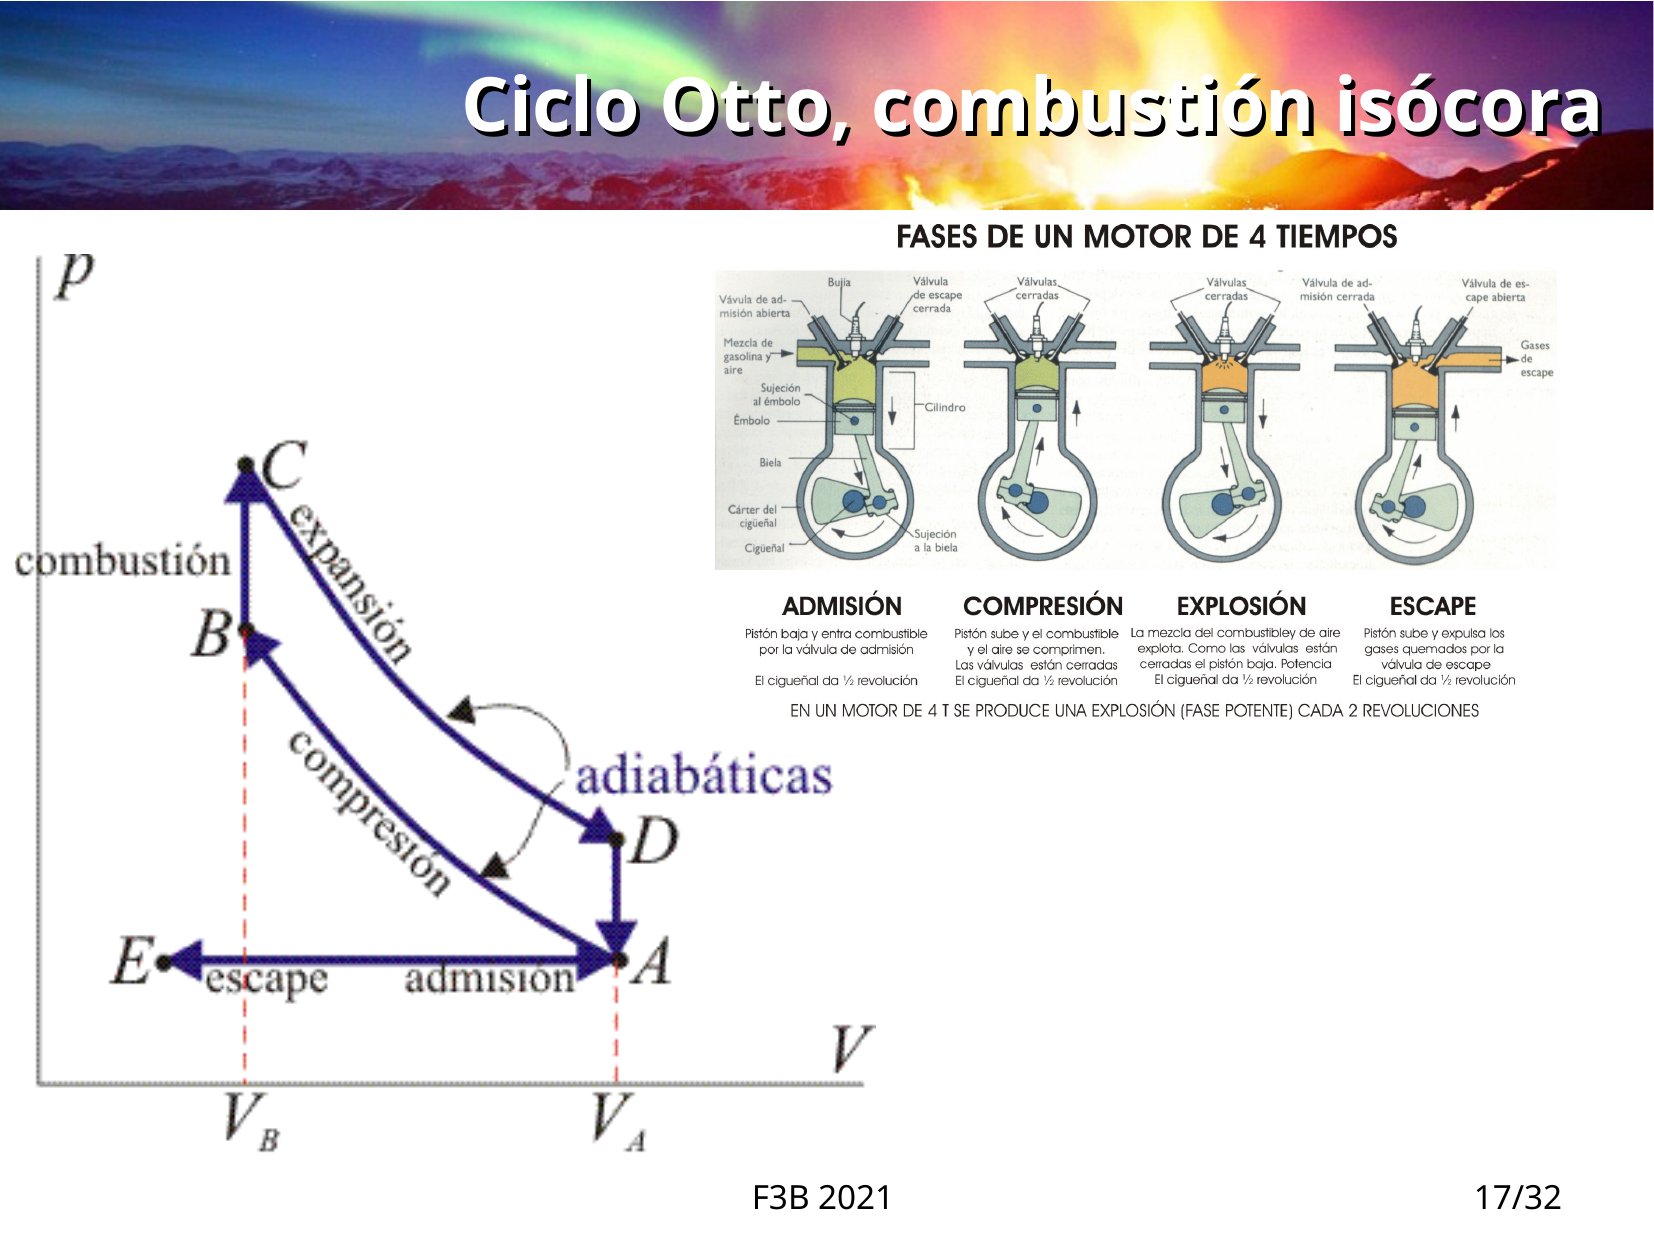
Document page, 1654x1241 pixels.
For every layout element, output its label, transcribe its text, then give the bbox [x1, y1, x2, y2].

picture [15, 224, 1557, 1156]
title Ciclo Otto, combustión isócora [45, 15, 1606, 191]
picture [0, 1, 1654, 210]
